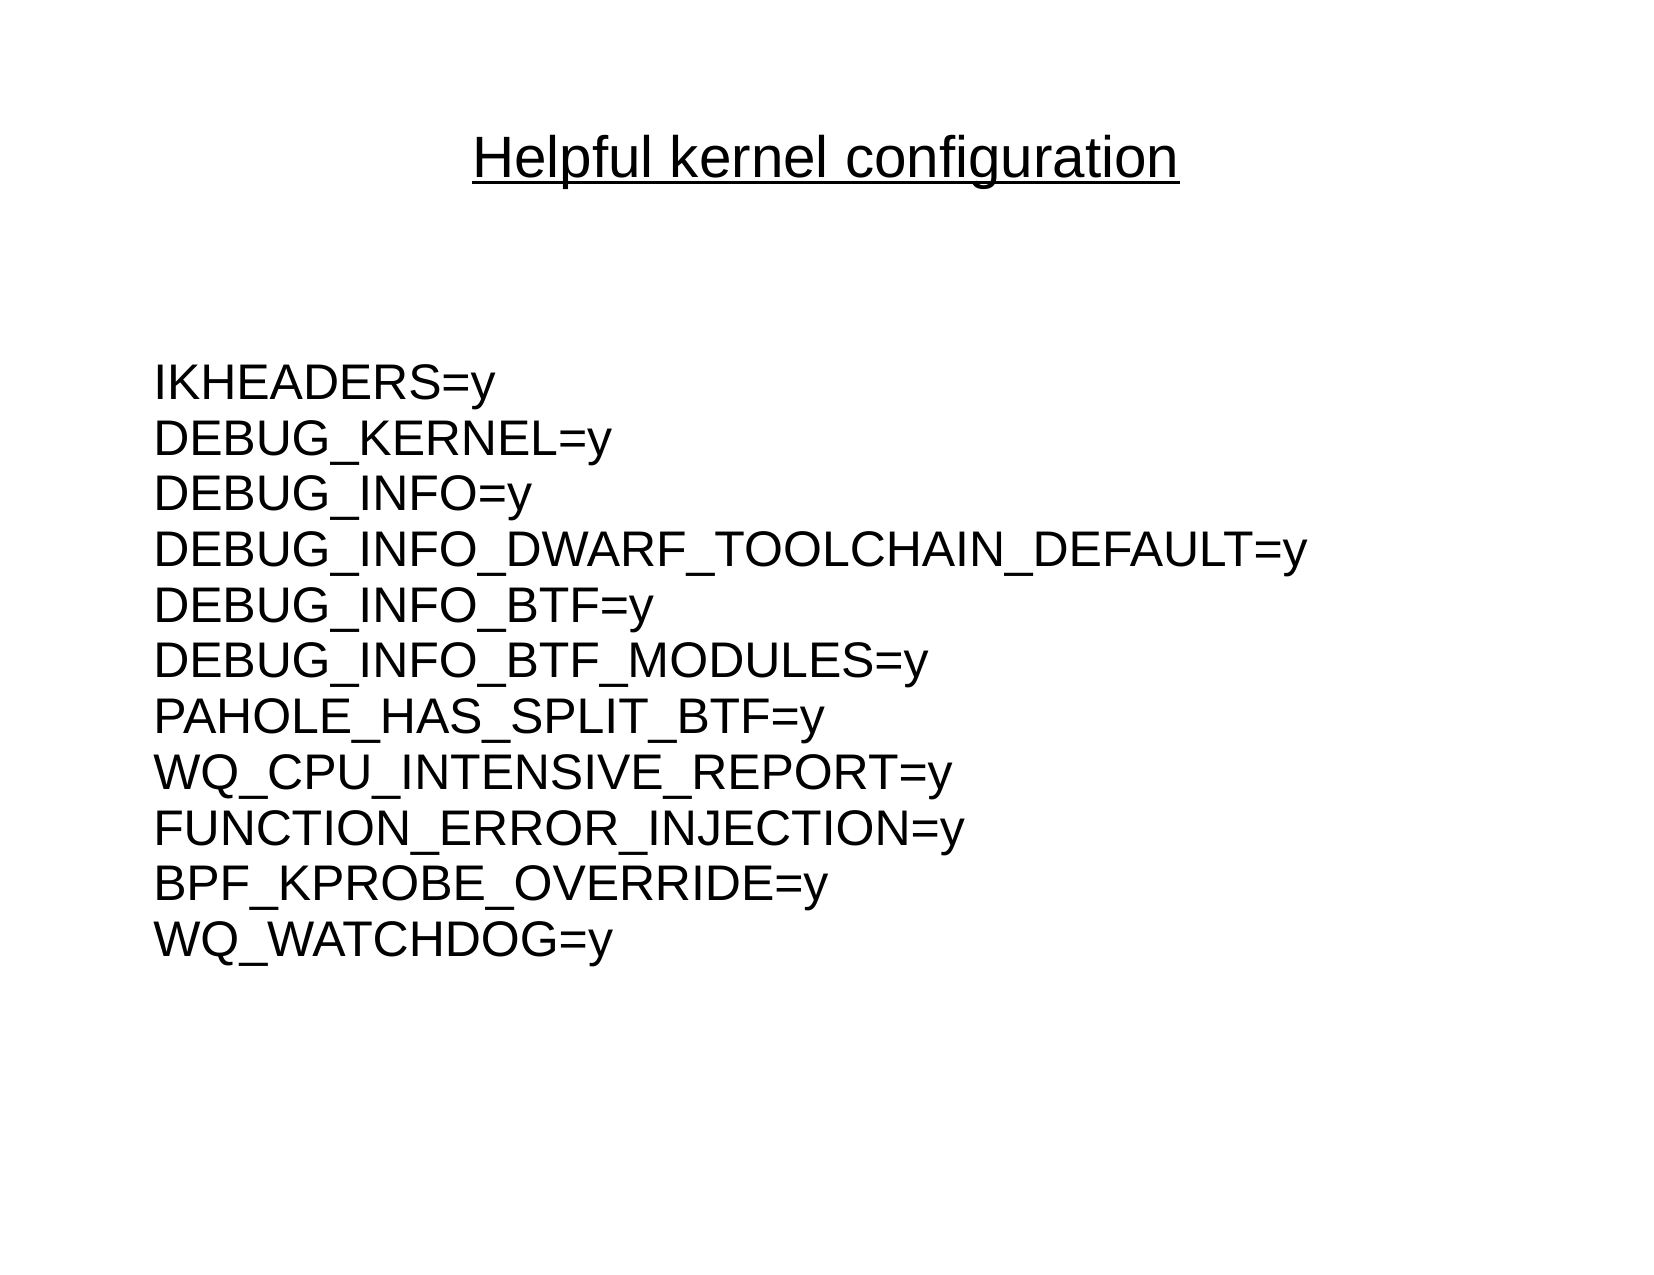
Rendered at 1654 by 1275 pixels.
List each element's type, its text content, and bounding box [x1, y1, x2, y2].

list IKHEADERS=y DEBUG_KERNEL=y DEBUG_INFO=y DEBUG_INFO_DWARF_TOOLCHAIN_DEFAULT=y DEBUG_INFO_BTF=y DEBUG_INFO_BTF_MODULES=y PAHOLE_HAS_SPLIT_BTF=y WQ_CPU_INTENSIVE_REPORT=y FUNCTION_ERROR_INJECTION=y BPF_KPROBE_OVERRIDE=y WQ_WATCHDOG=y [82, 298, 1571, 1038]
title Helpful kernel configuration [82, 50, 1571, 264]
